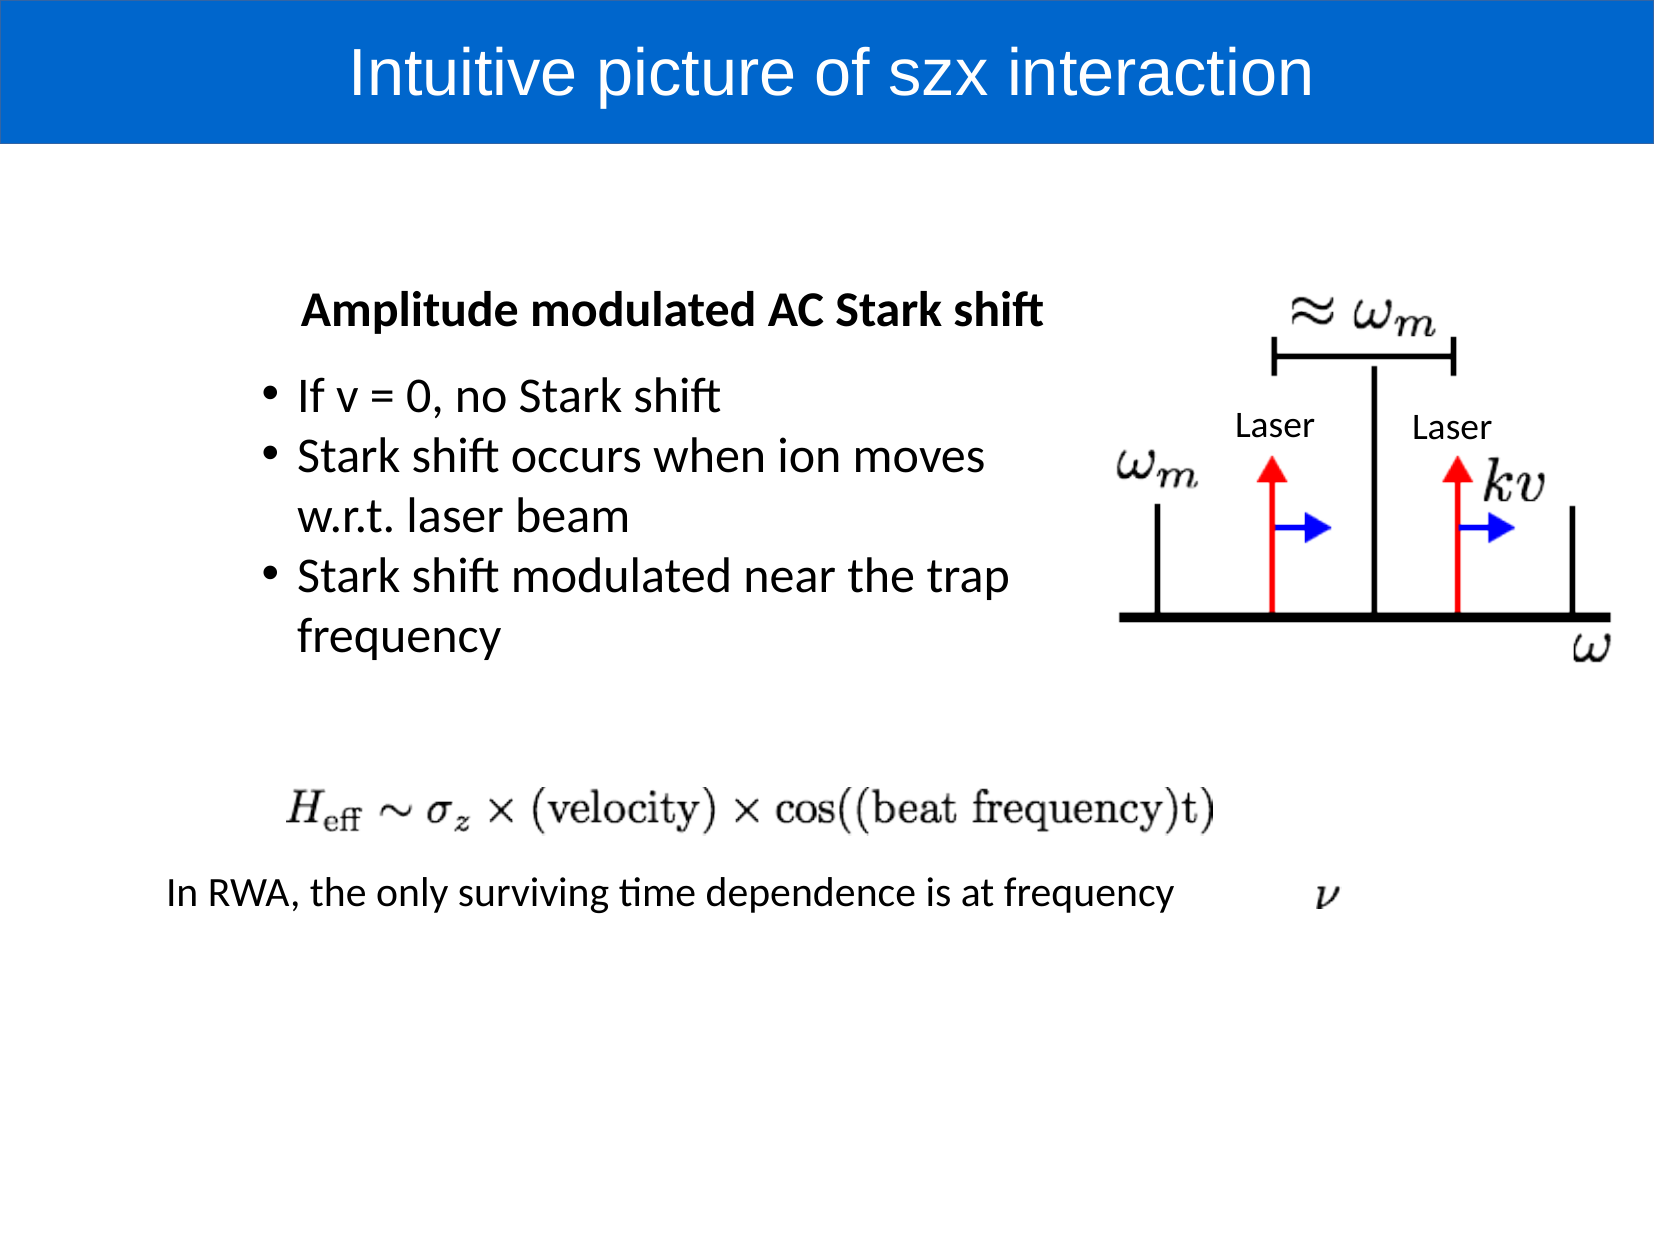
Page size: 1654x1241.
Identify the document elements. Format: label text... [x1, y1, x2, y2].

title Intuitive picture of szx interaction [0, 2, 1654, 144]
text_box In RWA, the only surviving time dependence is at frequency [151, 857, 1445, 922]
picture [1316, 885, 1342, 909]
picture [1011, 264, 1654, 715]
text_box Amplitude modulated AC Stark shift [286, 269, 1011, 355]
text_box If v = 0, no Stark shift Stark shift occurs when ion moves w.r.t. laser beam Stark shift modulated near the trap frequency [246, 355, 1011, 670]
picture [286, 787, 1213, 836]
